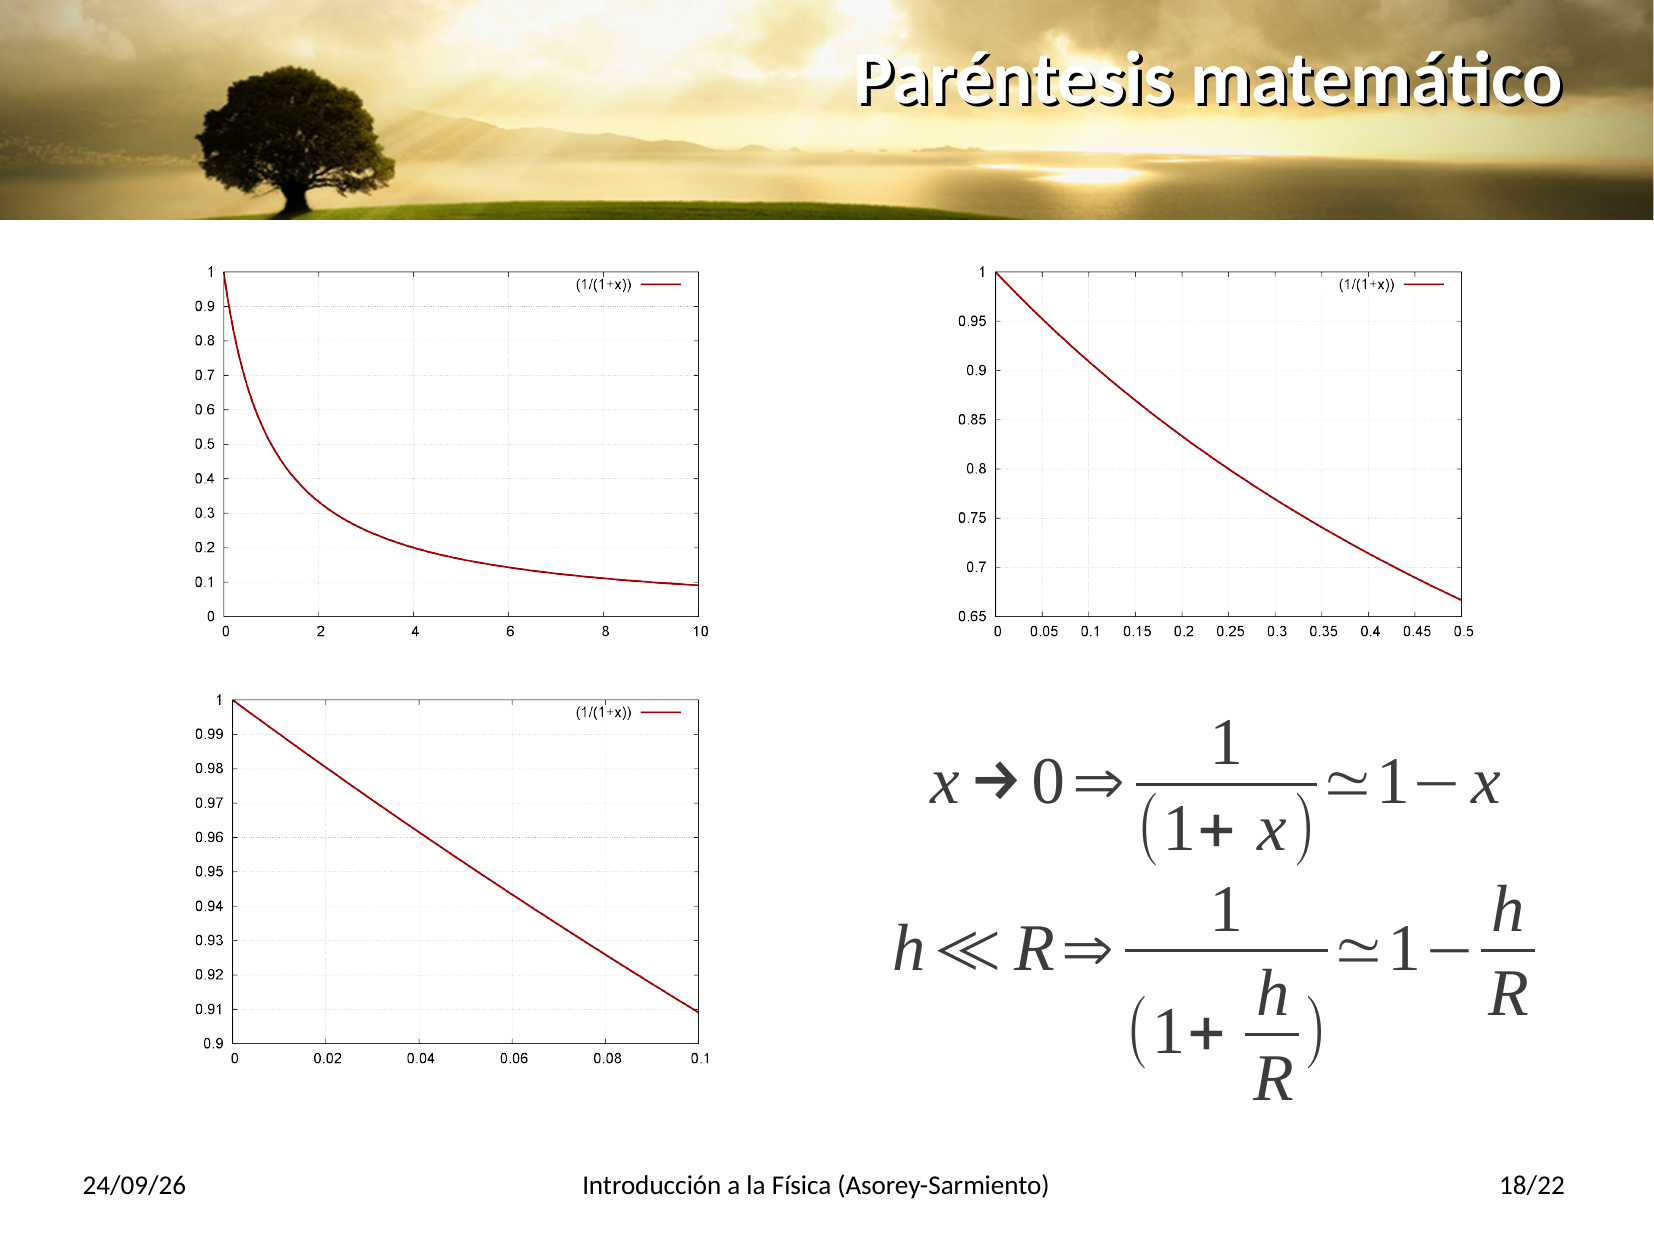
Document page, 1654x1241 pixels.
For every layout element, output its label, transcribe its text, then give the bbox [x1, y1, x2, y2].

picture [0, 0, 1654, 220]
picture [166, 682, 725, 1073]
picture [166, 254, 725, 646]
title Paréntesis matemático [75, 19, 1564, 151]
chart [885, 705, 1544, 1114]
picture [929, 254, 1488, 646]
